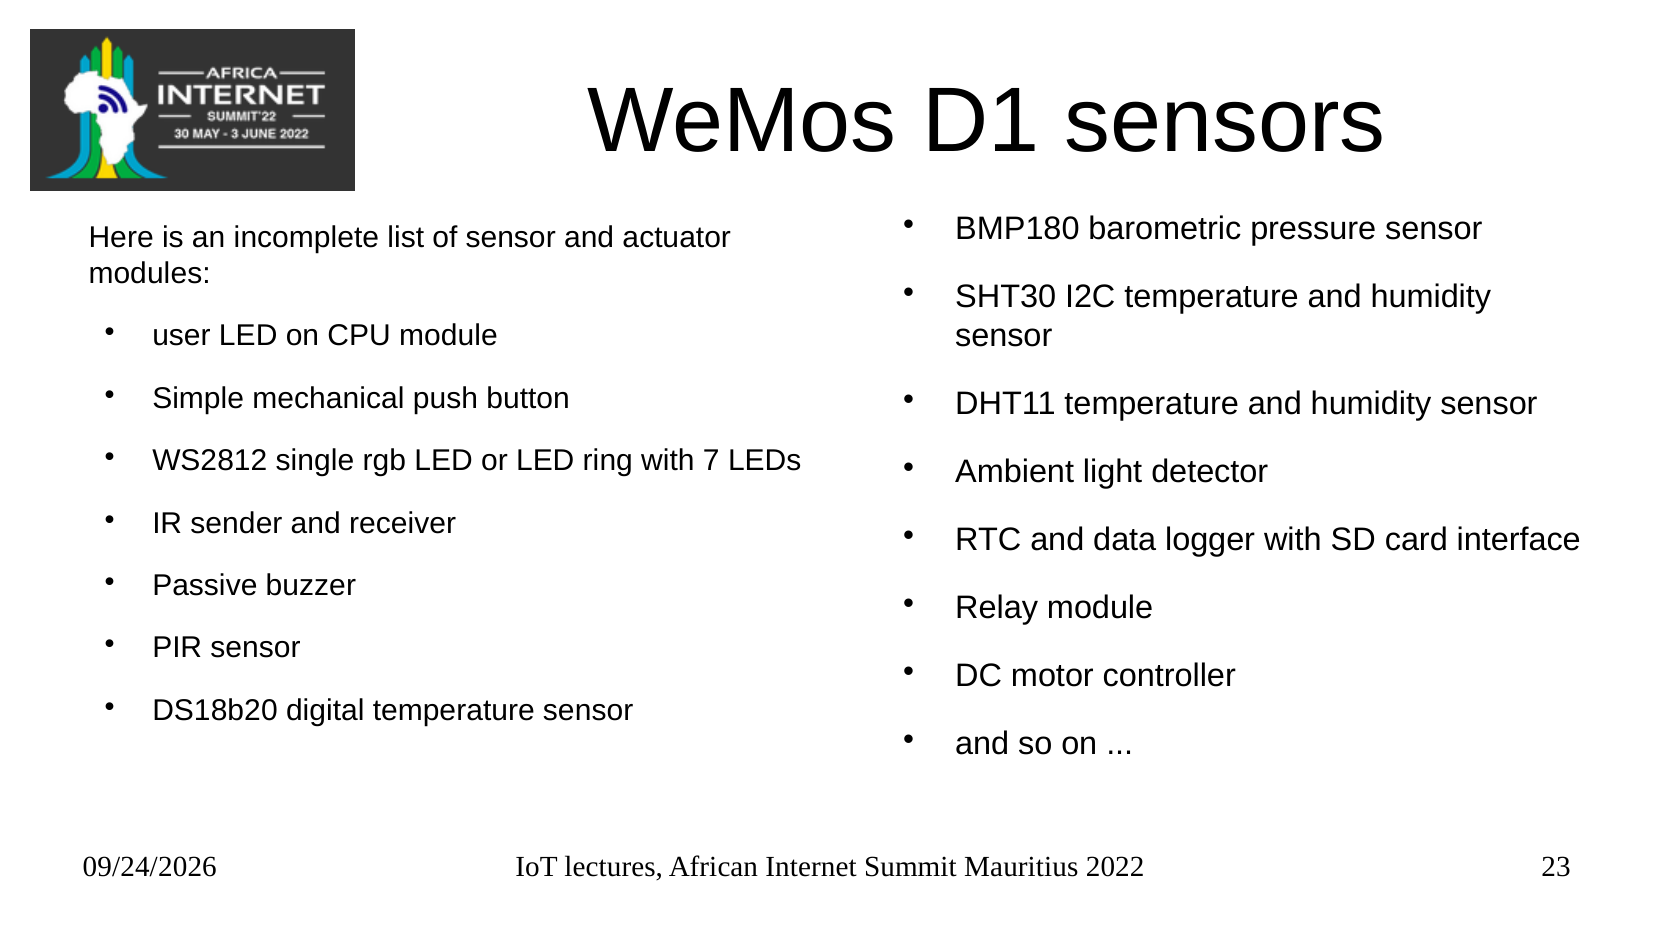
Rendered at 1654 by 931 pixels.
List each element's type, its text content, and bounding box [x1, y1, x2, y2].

title WeMos D1 sensors [403, 37, 1571, 193]
list BMP180 barometric pressure sensor SHT30 I2C temperature and humidity sensor DHT11 temperature and humidity sensor Ambient light detector RTC and data logger with SD card interface Relay module DC motor controller and so on ... [885, 206, 1595, 798]
picture [30, 29, 355, 191]
list Here is an incomplete list of sensor and actuator modules: user LED on CPU module Simple mechanical push button WS2812 single rgb LED or LED ring with 7 LEDs IR sender and receiver Passive buzzer PIR sensor DS18b20 digital temperature sensor [88, 217, 804, 757]
